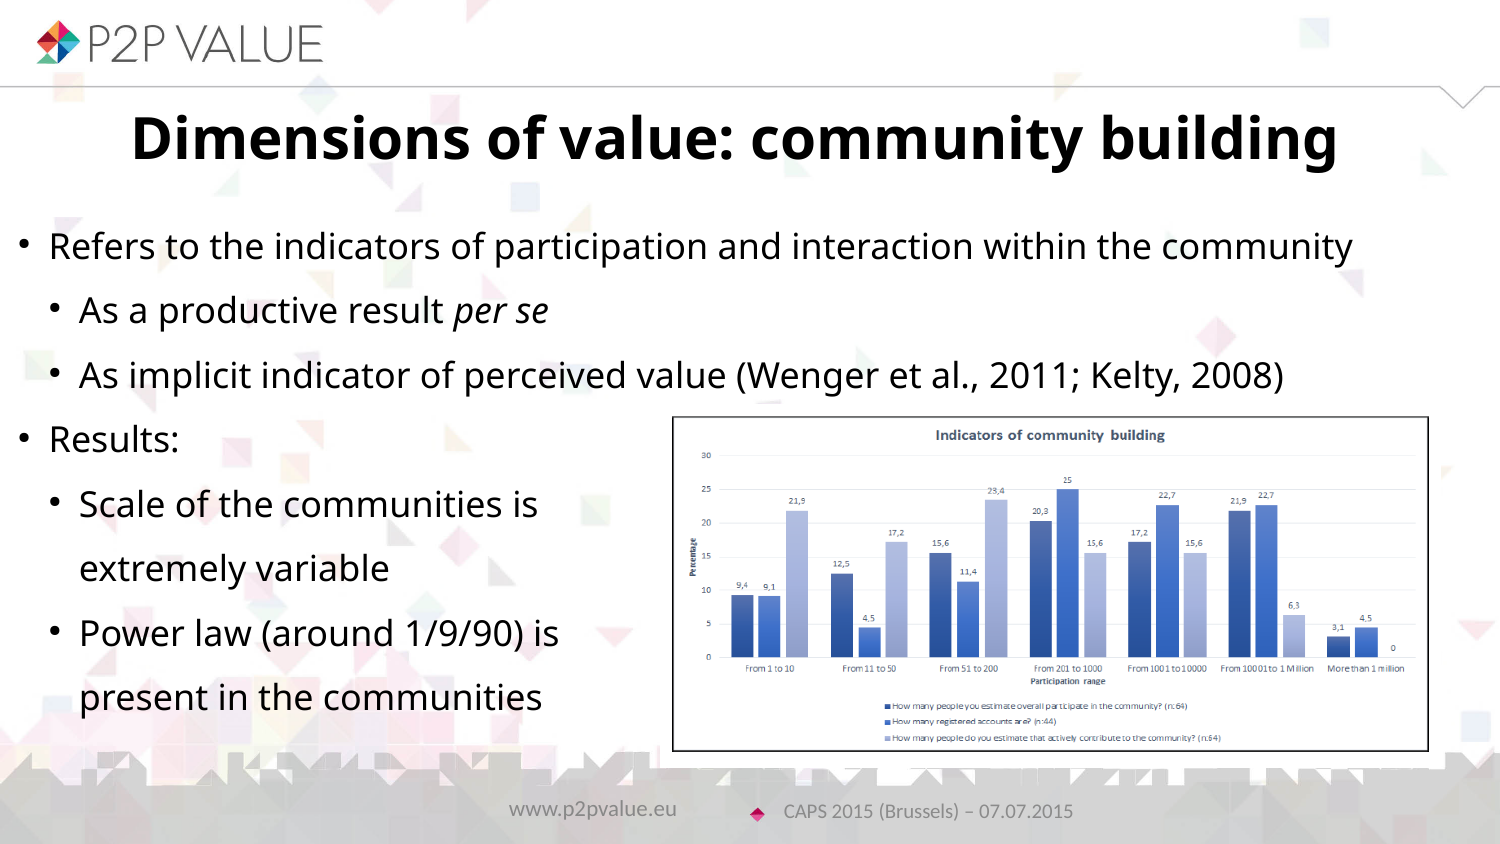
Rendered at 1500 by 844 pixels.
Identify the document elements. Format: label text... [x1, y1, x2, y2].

text_box www.p2pvalue.eu [502, 786, 721, 827]
text_box CAPS 2015 (Brussels) – 07.07.2015 [770, 787, 1463, 833]
title Dimensions of value: community building [15, 92, 1456, 181]
picture [0, 0, 1500, 844]
text_box Refers to the indicators of participation and interaction within the community As a productive result per se As implicit indicator of perceived value (Wenger et al., 2011; Kelty, 2008) Results: Scale of the communities is extremely variable Power law (around 1/9/90) is present in the communities [4, 195, 1486, 736]
